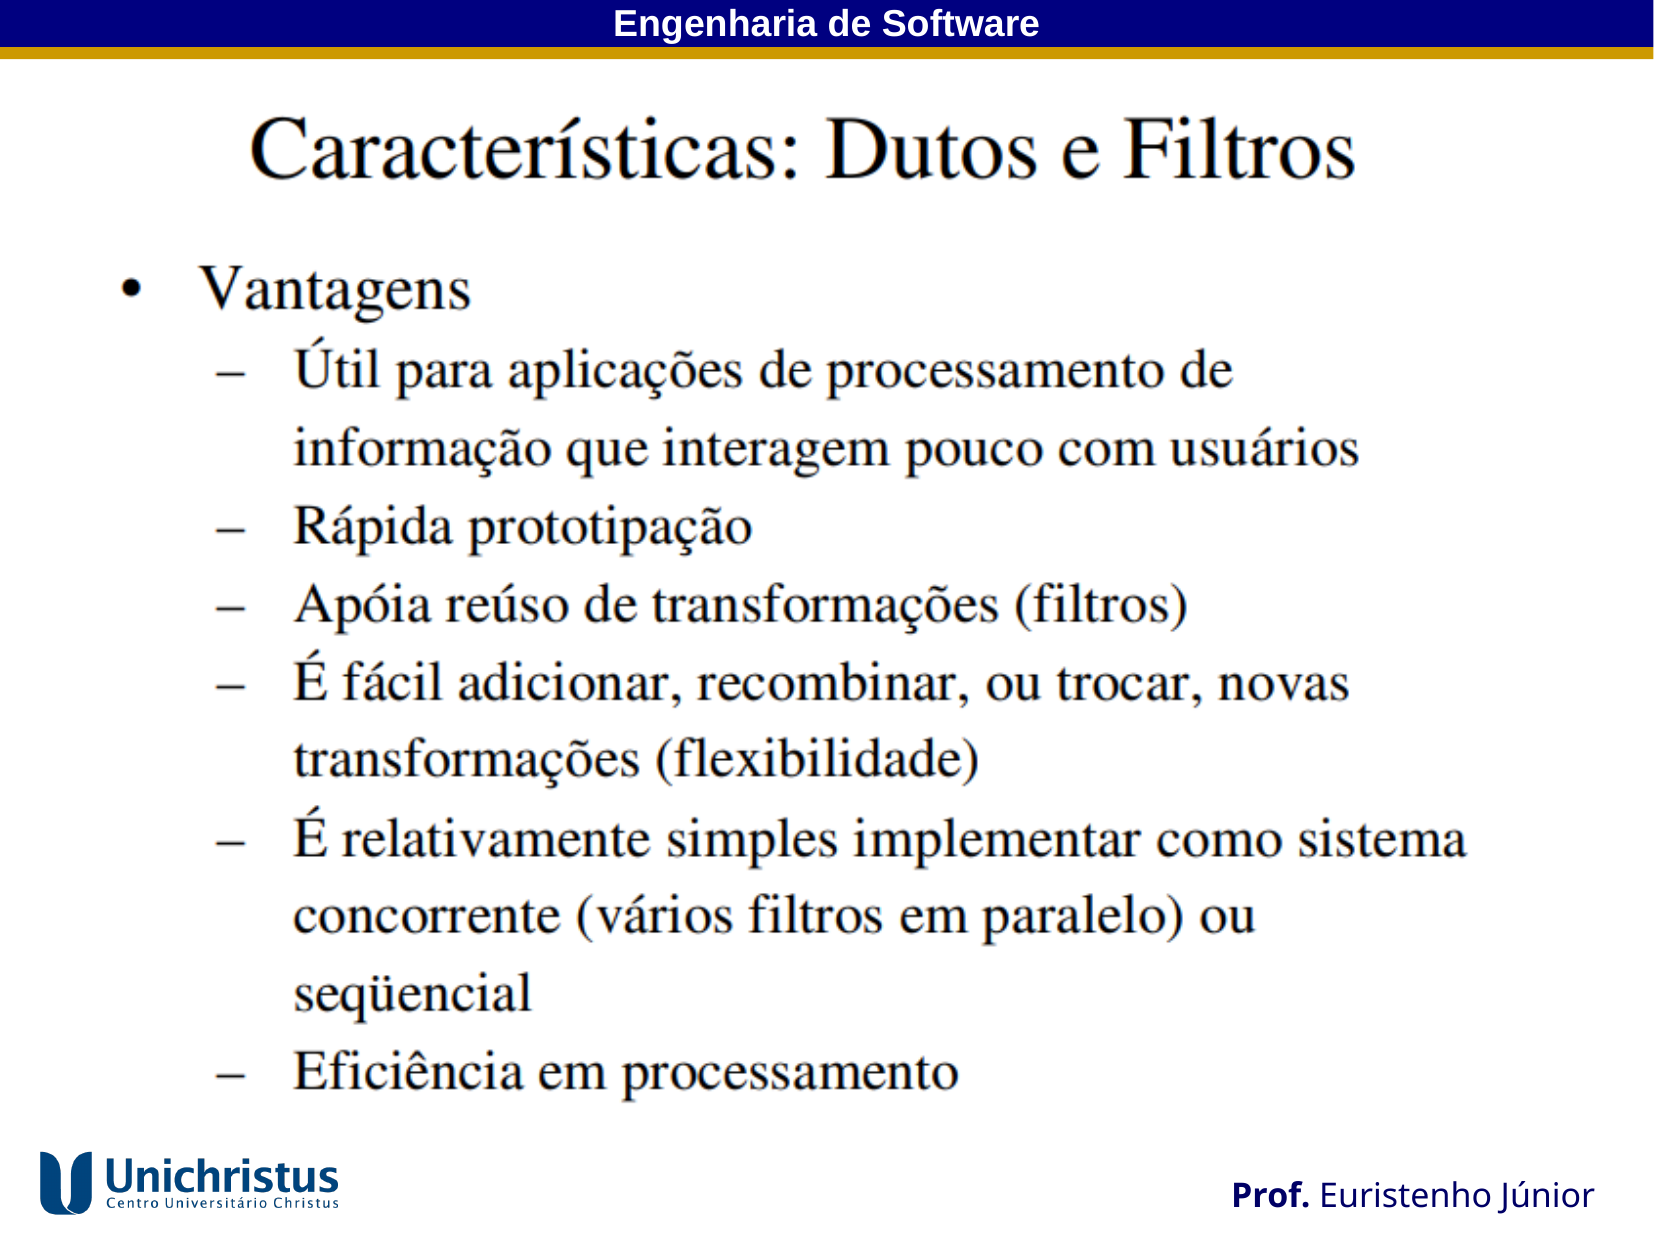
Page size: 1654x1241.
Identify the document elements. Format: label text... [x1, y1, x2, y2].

picture [104, 106, 1480, 1111]
text_box Engenharia de Software [0, 0, 1654, 47]
picture [35, 1148, 343, 1217]
text_box [0, 47, 1654, 60]
text_box Prof. Euristenho Júnior [1216, 1163, 1654, 1224]
